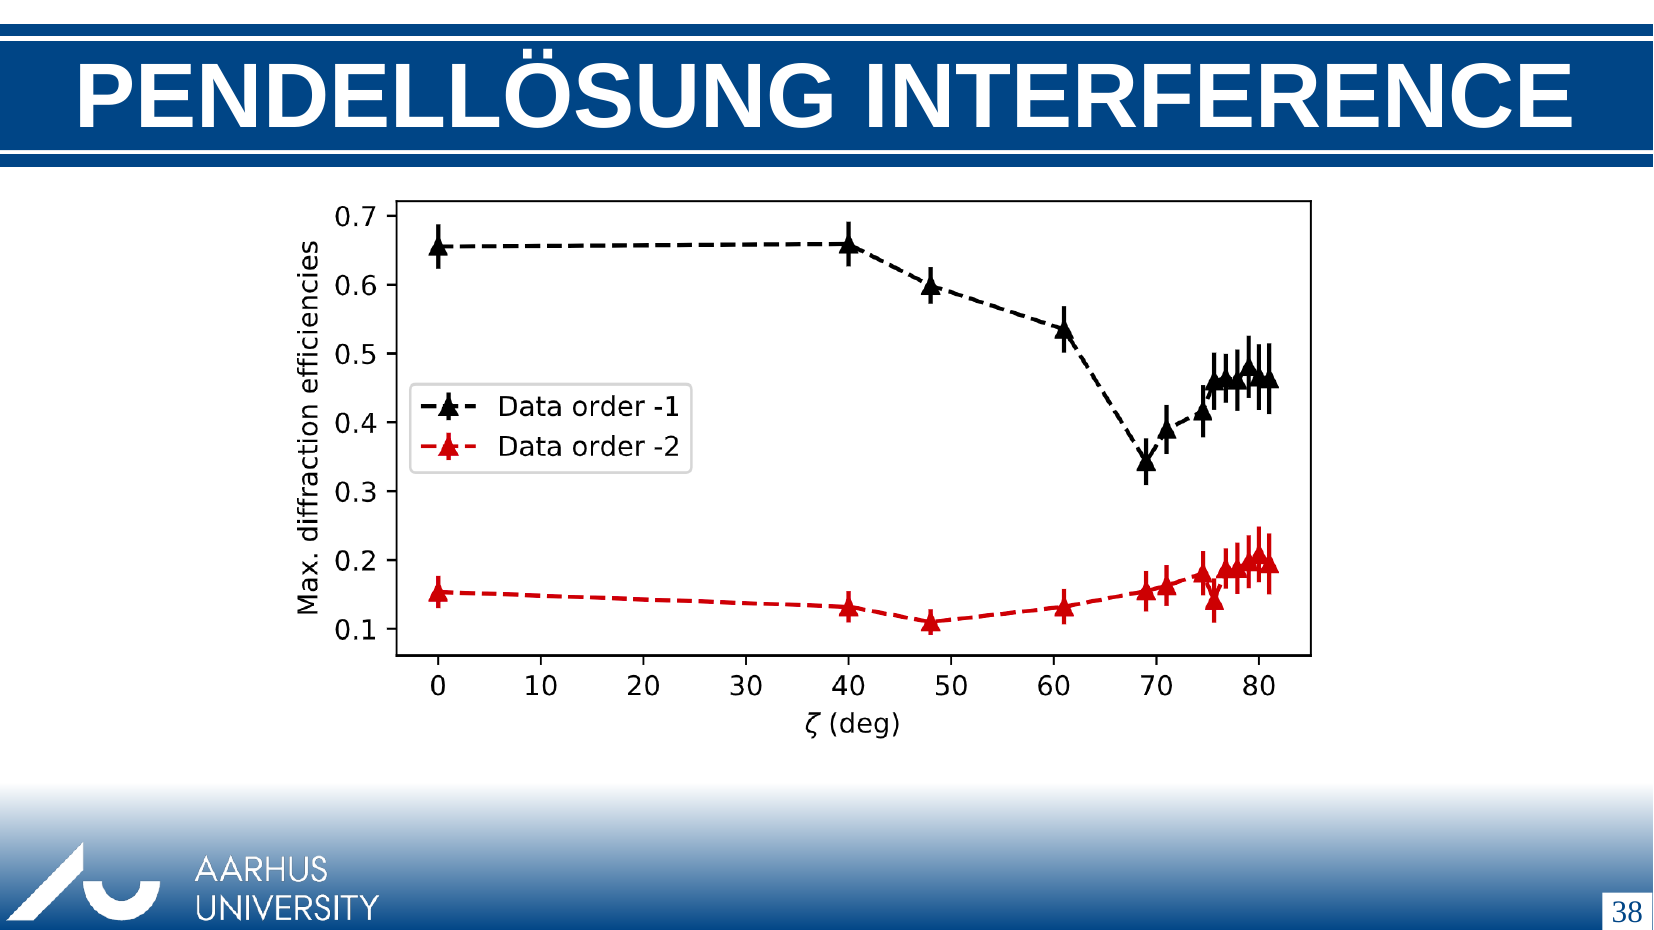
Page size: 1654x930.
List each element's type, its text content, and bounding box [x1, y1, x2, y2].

title PENDELLÖSUNG INTERFERENCE [0, 41, 1653, 151]
picture [287, 187, 1366, 743]
picture [5, 841, 414, 928]
